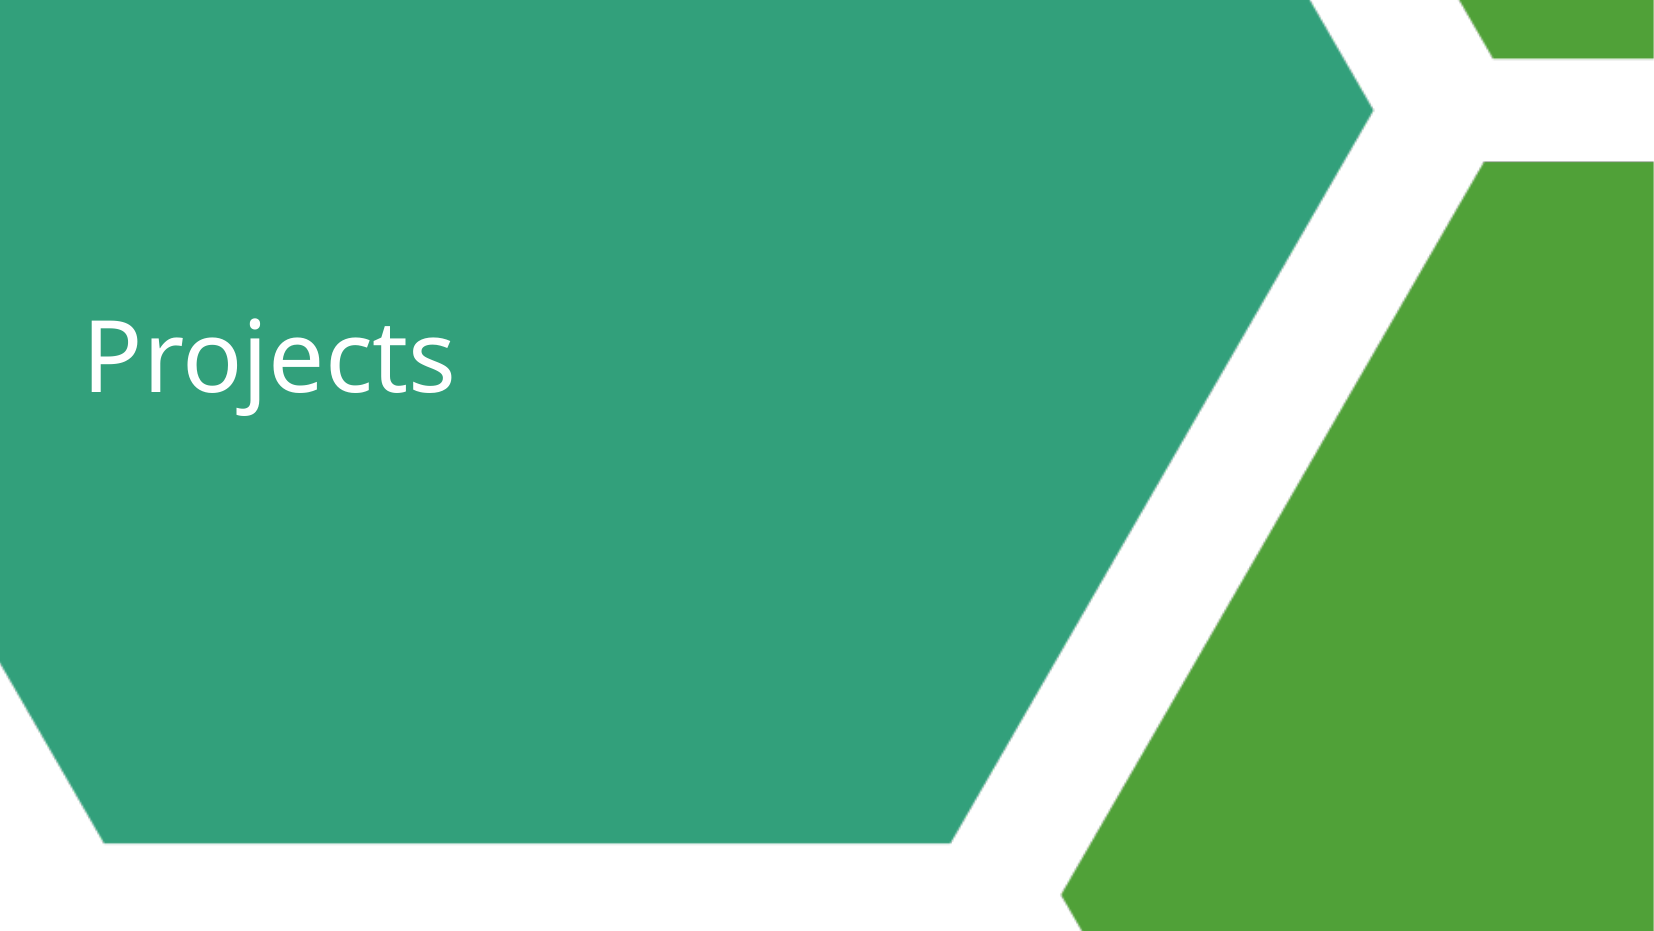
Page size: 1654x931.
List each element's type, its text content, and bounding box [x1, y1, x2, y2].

picture [0, 0, 1654, 931]
text_box Projects [82, 219, 1218, 486]
